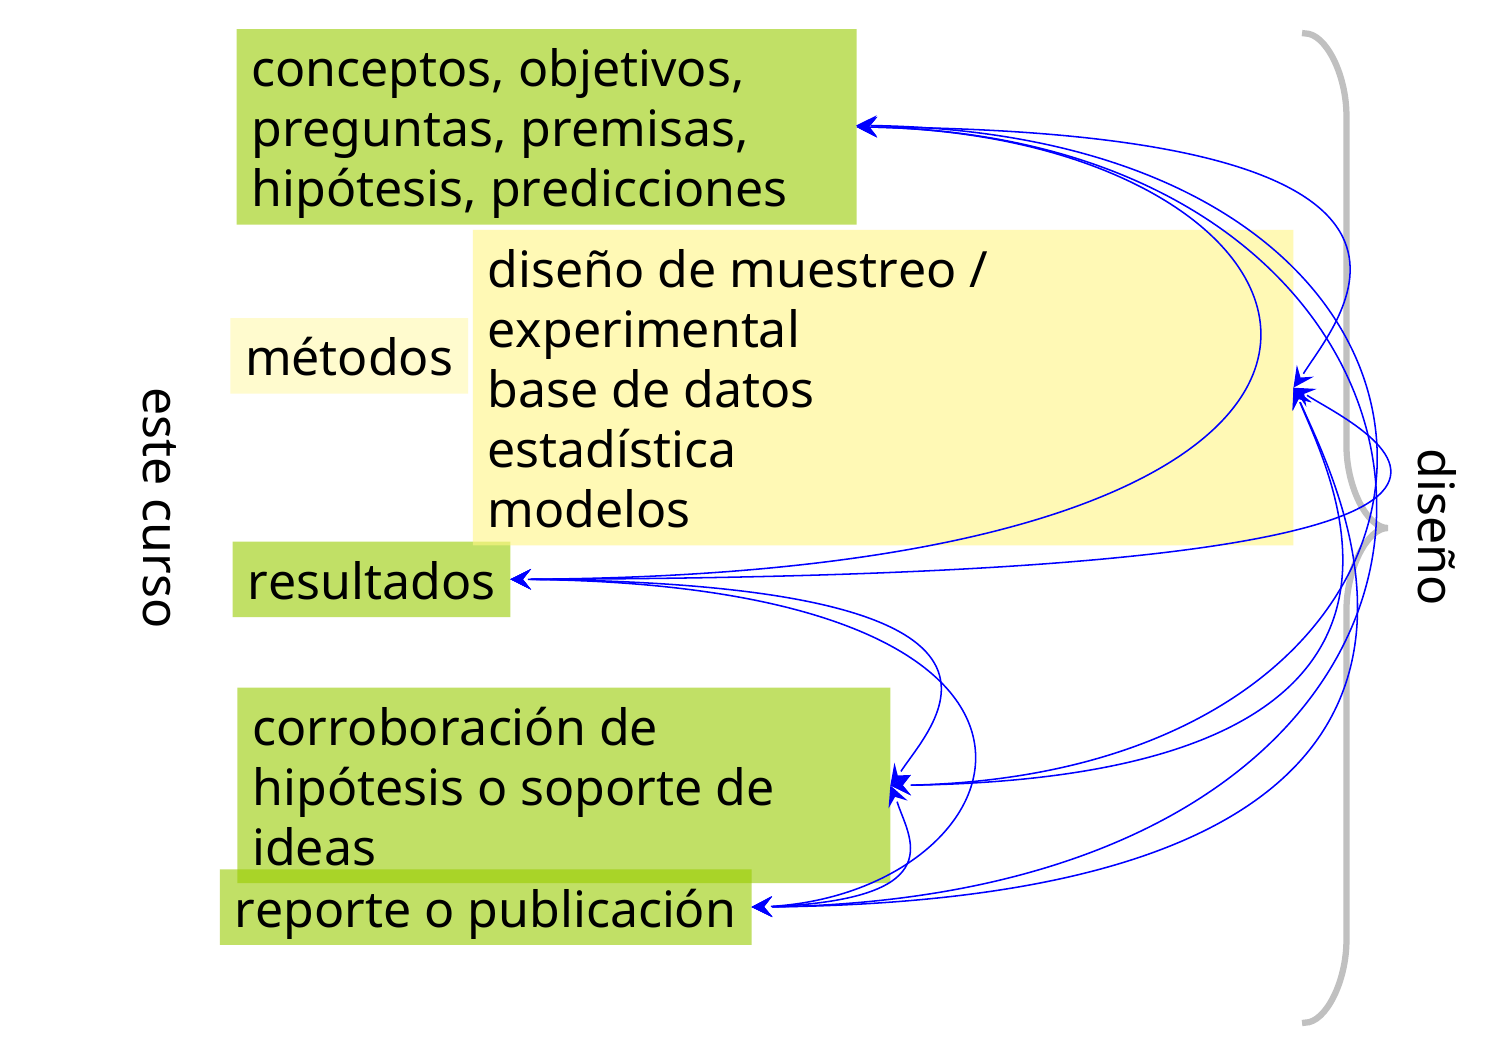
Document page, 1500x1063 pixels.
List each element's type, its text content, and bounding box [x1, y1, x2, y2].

text_box diseño de muestreo / experimental base de datos estadística modelos [1225, 229, 1294, 292]
text_box resultados [232, 541, 511, 618]
text_box diseño de muestreo / experimental base de datos estadística modelos [937, 229, 1294, 546]
text_box métodos [230, 318, 469, 394]
text_box diseño de muestreo / experimental base de datos estadística modelos [1251, 229, 1294, 266]
text_box diseño [1401, 433, 1477, 615]
text_box conceptos, objetivos, preguntas, premisas, hipótesis, predicciones [236, 29, 857, 225]
text_box reporte o publicación [219, 869, 752, 945]
text_box diseño de muestreo / experimental base de datos estadística modelos [472, 229, 1260, 546]
text_box corroboración de hipótesis o soporte de ideas [237, 687, 891, 884]
text_box este curso [126, 372, 201, 635]
